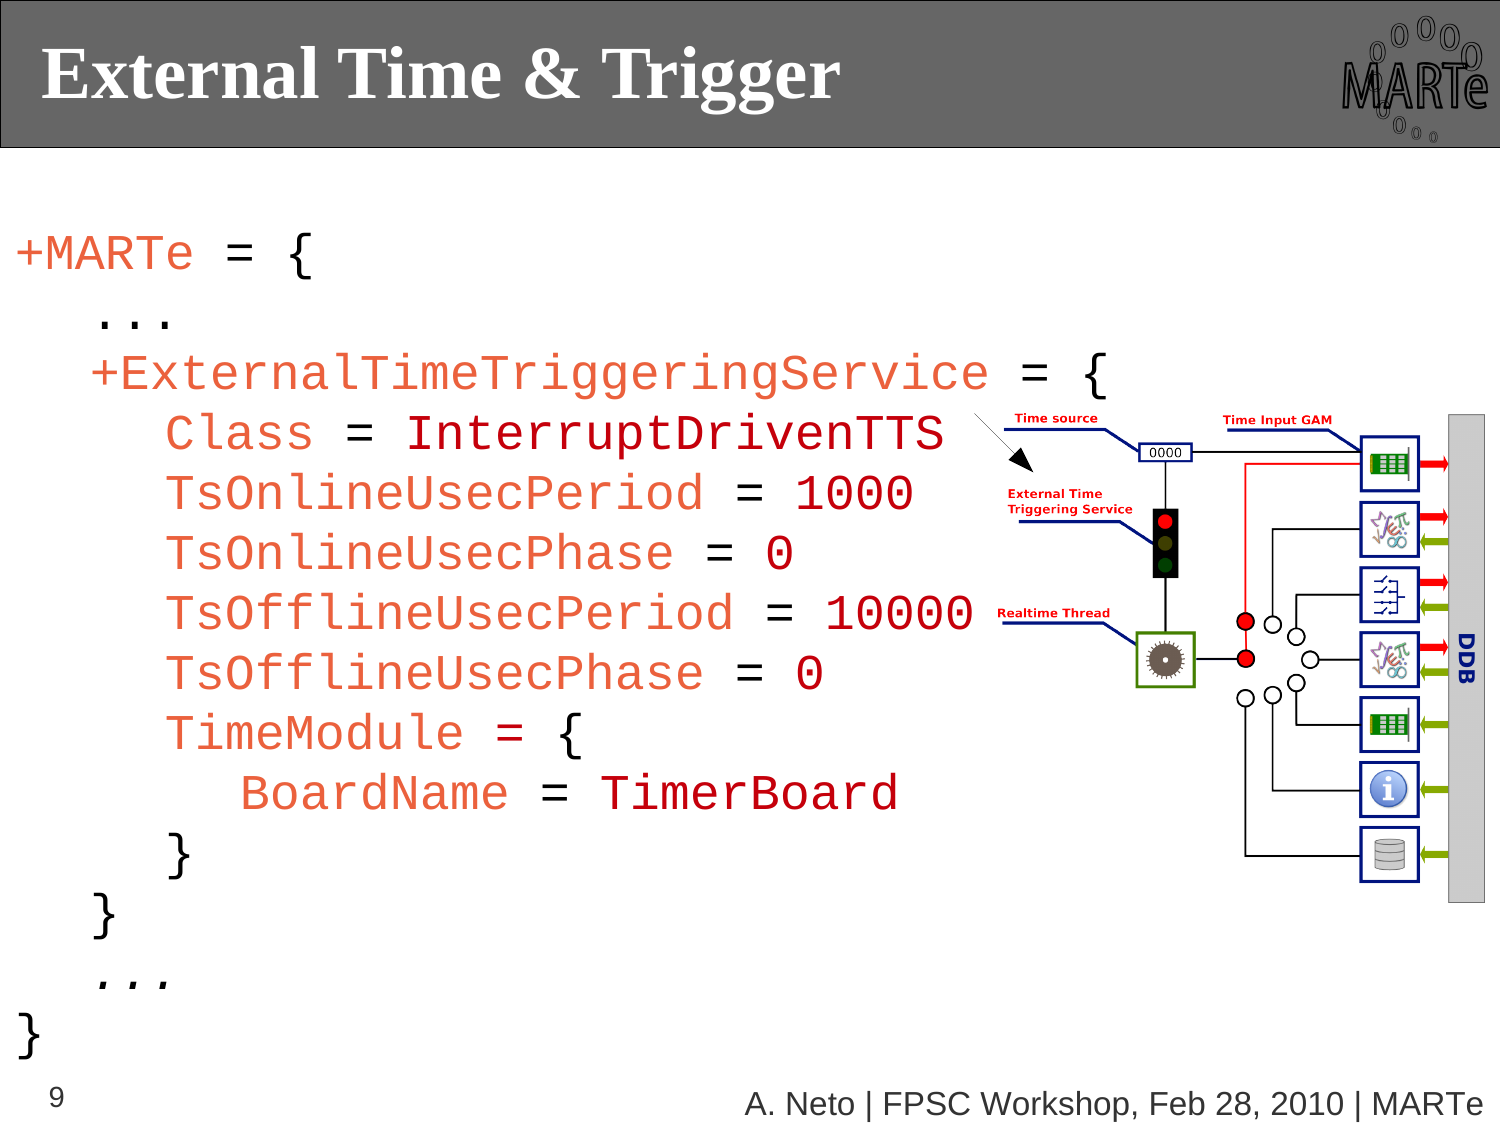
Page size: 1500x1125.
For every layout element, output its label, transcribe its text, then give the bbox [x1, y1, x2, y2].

picture [998, 413, 1485, 904]
title External Time & Trigger [41, 0, 1128, 148]
text_box +MARTe = { ... +ExternalTimeTriggeringService = { Class = InterruptDrivenTTS TsOnlineUsecPeriod = 1000 TsOnlineUsecPhase = 0 TsOfflineUsecPeriod = 10000 TsOfflineUsecPhase = 0 TimeModule = { BoardName = TimerBoard } } ... } [0, 211, 1359, 1067]
picture [1340, 0, 1489, 148]
